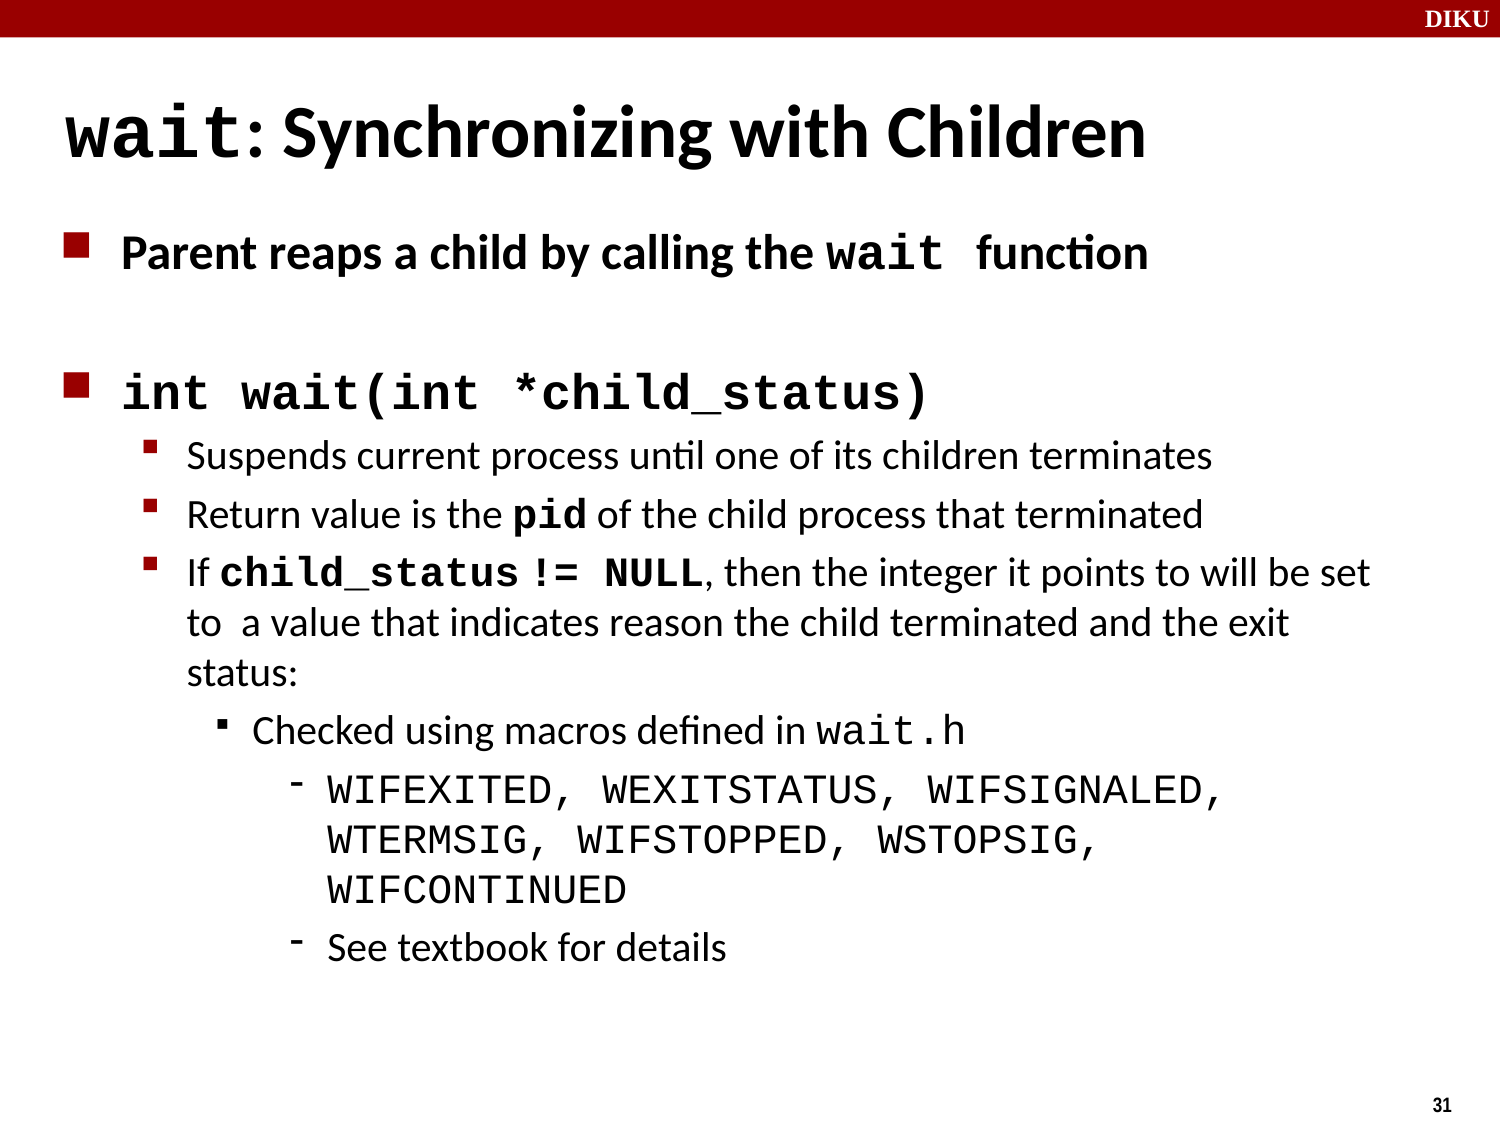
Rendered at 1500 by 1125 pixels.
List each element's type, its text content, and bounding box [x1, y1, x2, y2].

text_box wait: Synchronizing with Children [50, 80, 1413, 175]
text_box Parent reaps a child by calling the wait function int wait(int *child_status) Suspends current process until one of its children terminates Return value is the pid of the child process that terminated If child_status != NULL, then the integer it points to will be set to a value that indicates reason the child terminated and the exit status: Checked using macros defined in wait.h WIFEXITED, WEXITSTATUS, WIFSIGNALED, WTERMSIG, WIFSTOPPED, WSTOPSIG, WIFCONTINUED See textbook for details [49, 212, 1405, 1050]
